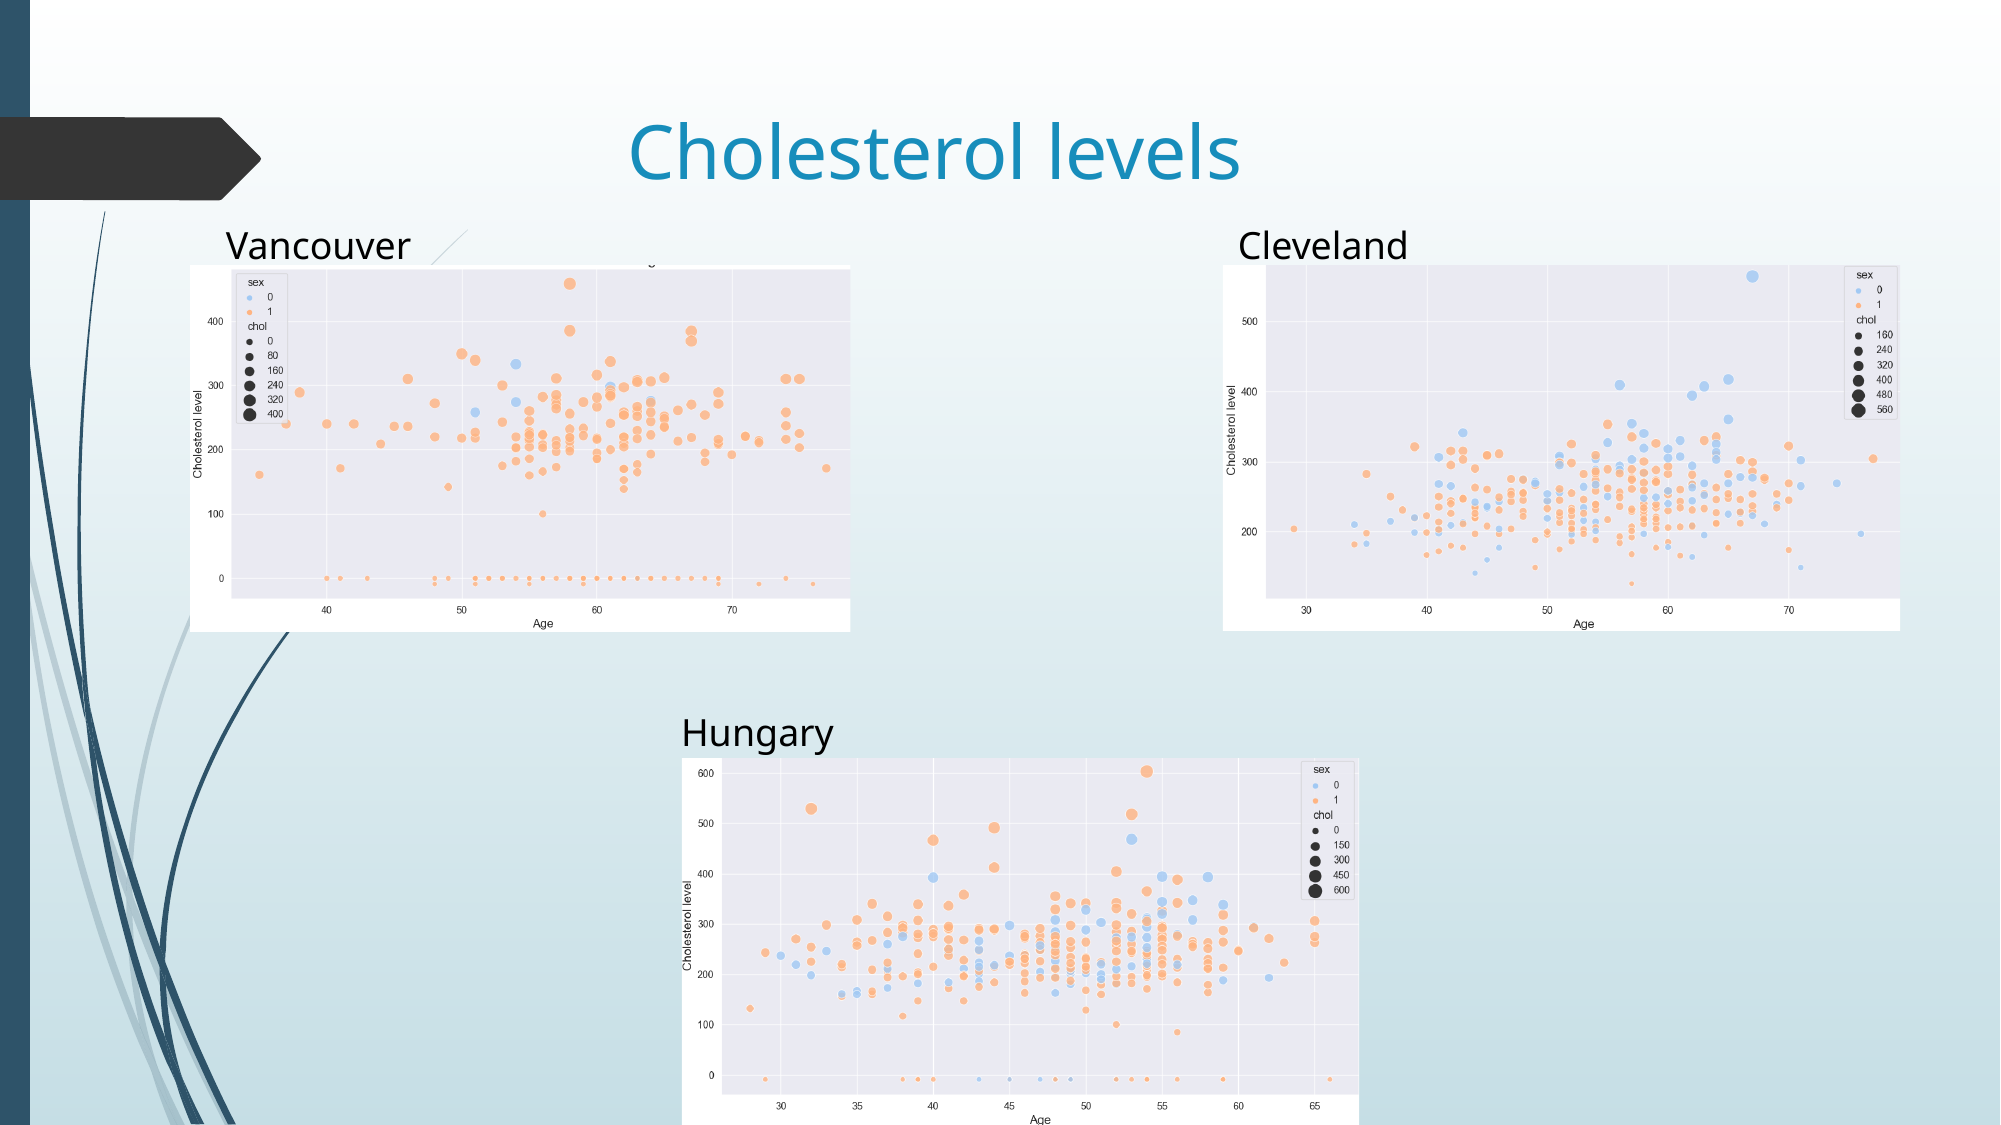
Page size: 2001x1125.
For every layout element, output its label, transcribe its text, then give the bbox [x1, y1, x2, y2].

text_box Hungary [666, 701, 891, 763]
picture [190, 265, 851, 632]
text_box Cleveland [1222, 214, 1447, 275]
text_box Vancouver [210, 214, 479, 275]
title Cholesterol levels [203, 97, 1666, 196]
picture [1222, 265, 1901, 631]
picture [681, 758, 1360, 1125]
